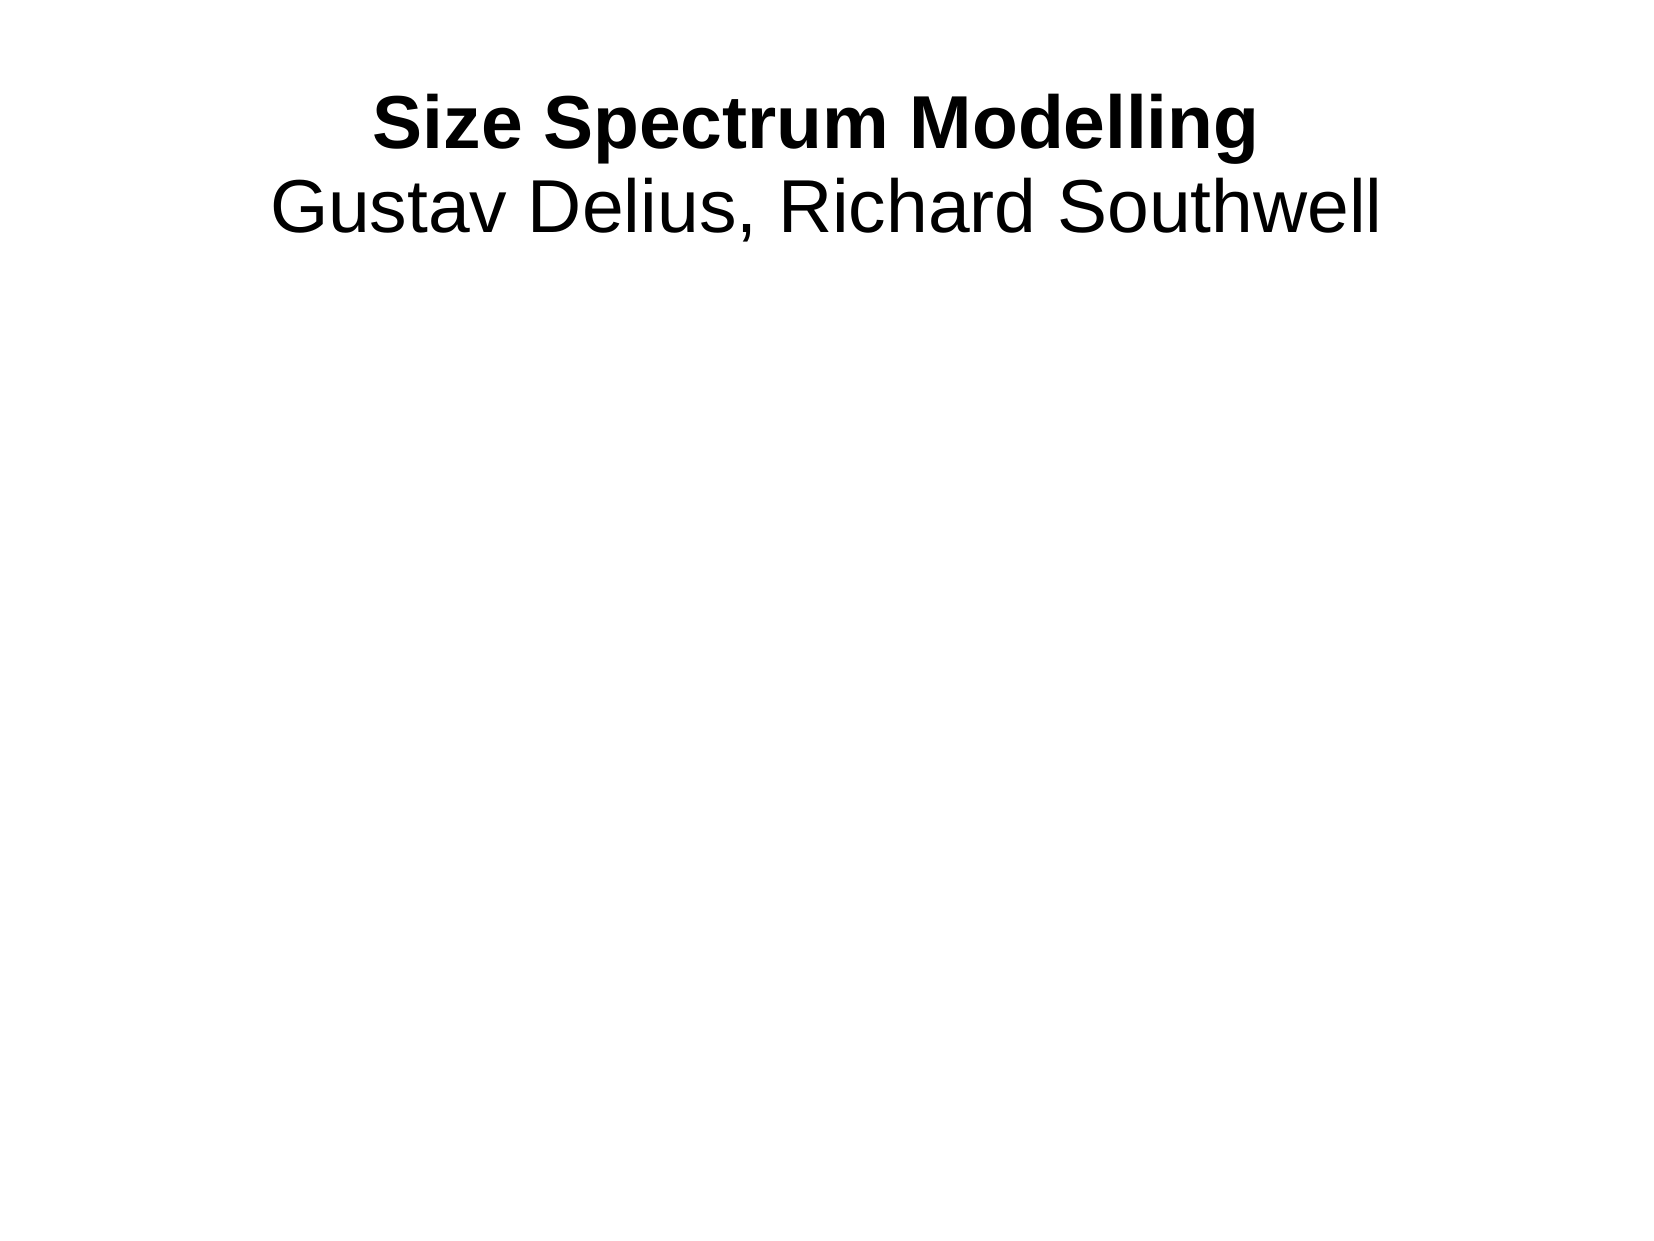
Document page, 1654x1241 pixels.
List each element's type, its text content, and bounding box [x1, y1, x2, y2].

title Size Spectrum Modelling Gustav Delius, Richard Southwell [82, 0, 1571, 370]
